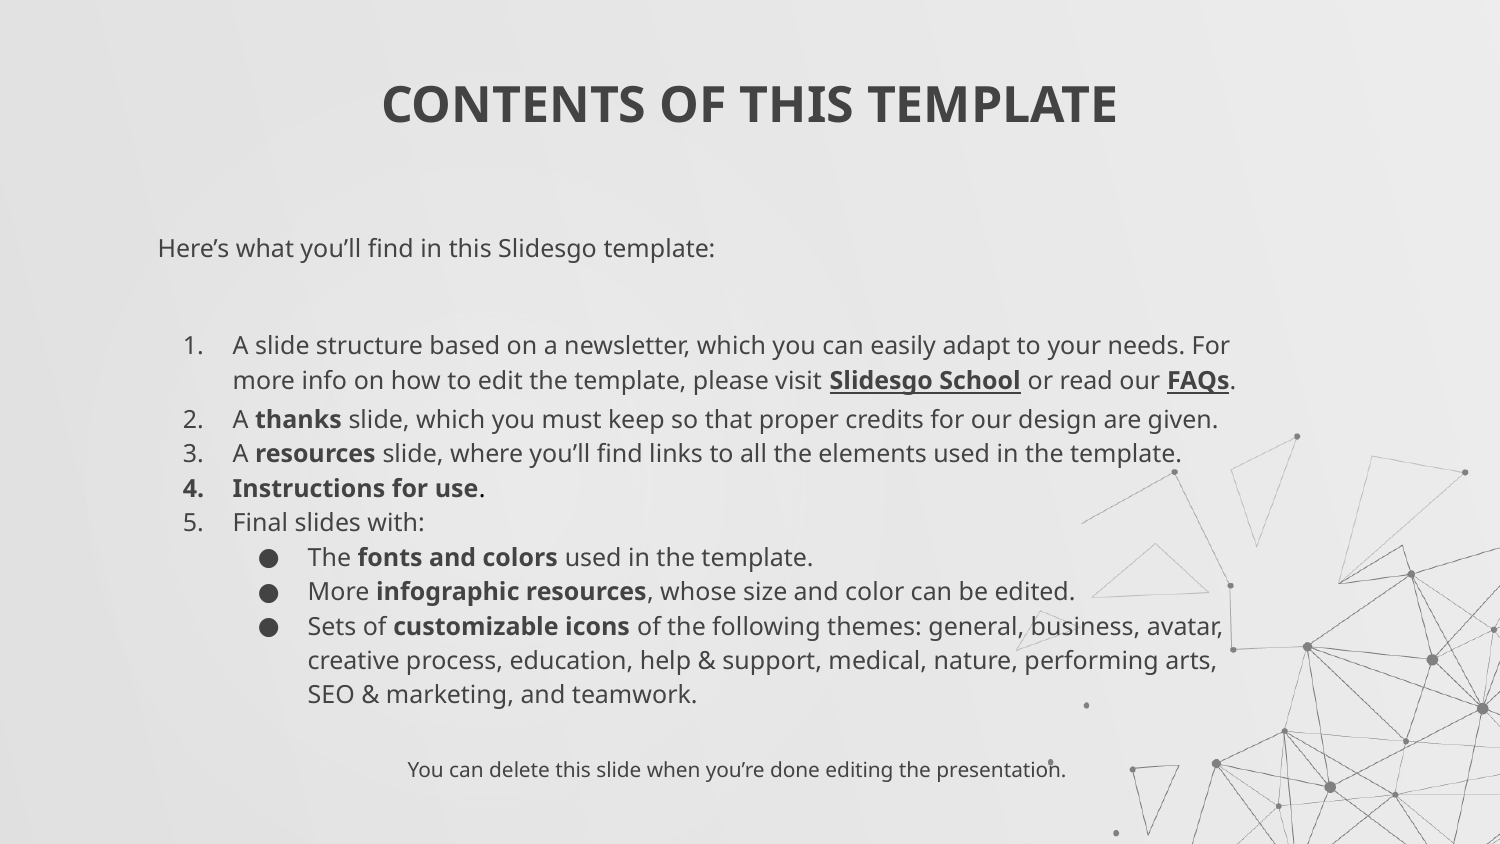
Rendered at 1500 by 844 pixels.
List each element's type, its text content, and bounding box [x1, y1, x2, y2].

text_box You can delete this slide when you’re done editing the presentation. [227, 741, 1247, 828]
title CONTENTS OF THIS TEMPLATE [322, 57, 1178, 214]
picture [0, 0, 1500, 844]
list Here’s what you’ll find in this Slidesgo template: A slide structure based on a newsletter, which you can easily adapt to your needs. For more info on how to edit the template, please visit Slidesgo School or read our FAQs. A thanks slide, which you must keep so that proper credits for our design are given. A resources slide, where you’ll find links to all the elements used in the template. Instructions for use. Final slides with: The fonts and colors used in the template. More infographic resources, whose size and color can be edited. Sets of customizable icons of the following themes: general, business, avatar, creative process, education, help & support, medical, nature, performing arts, SEO & marketing, and teamwork. [142, 212, 1278, 455]
